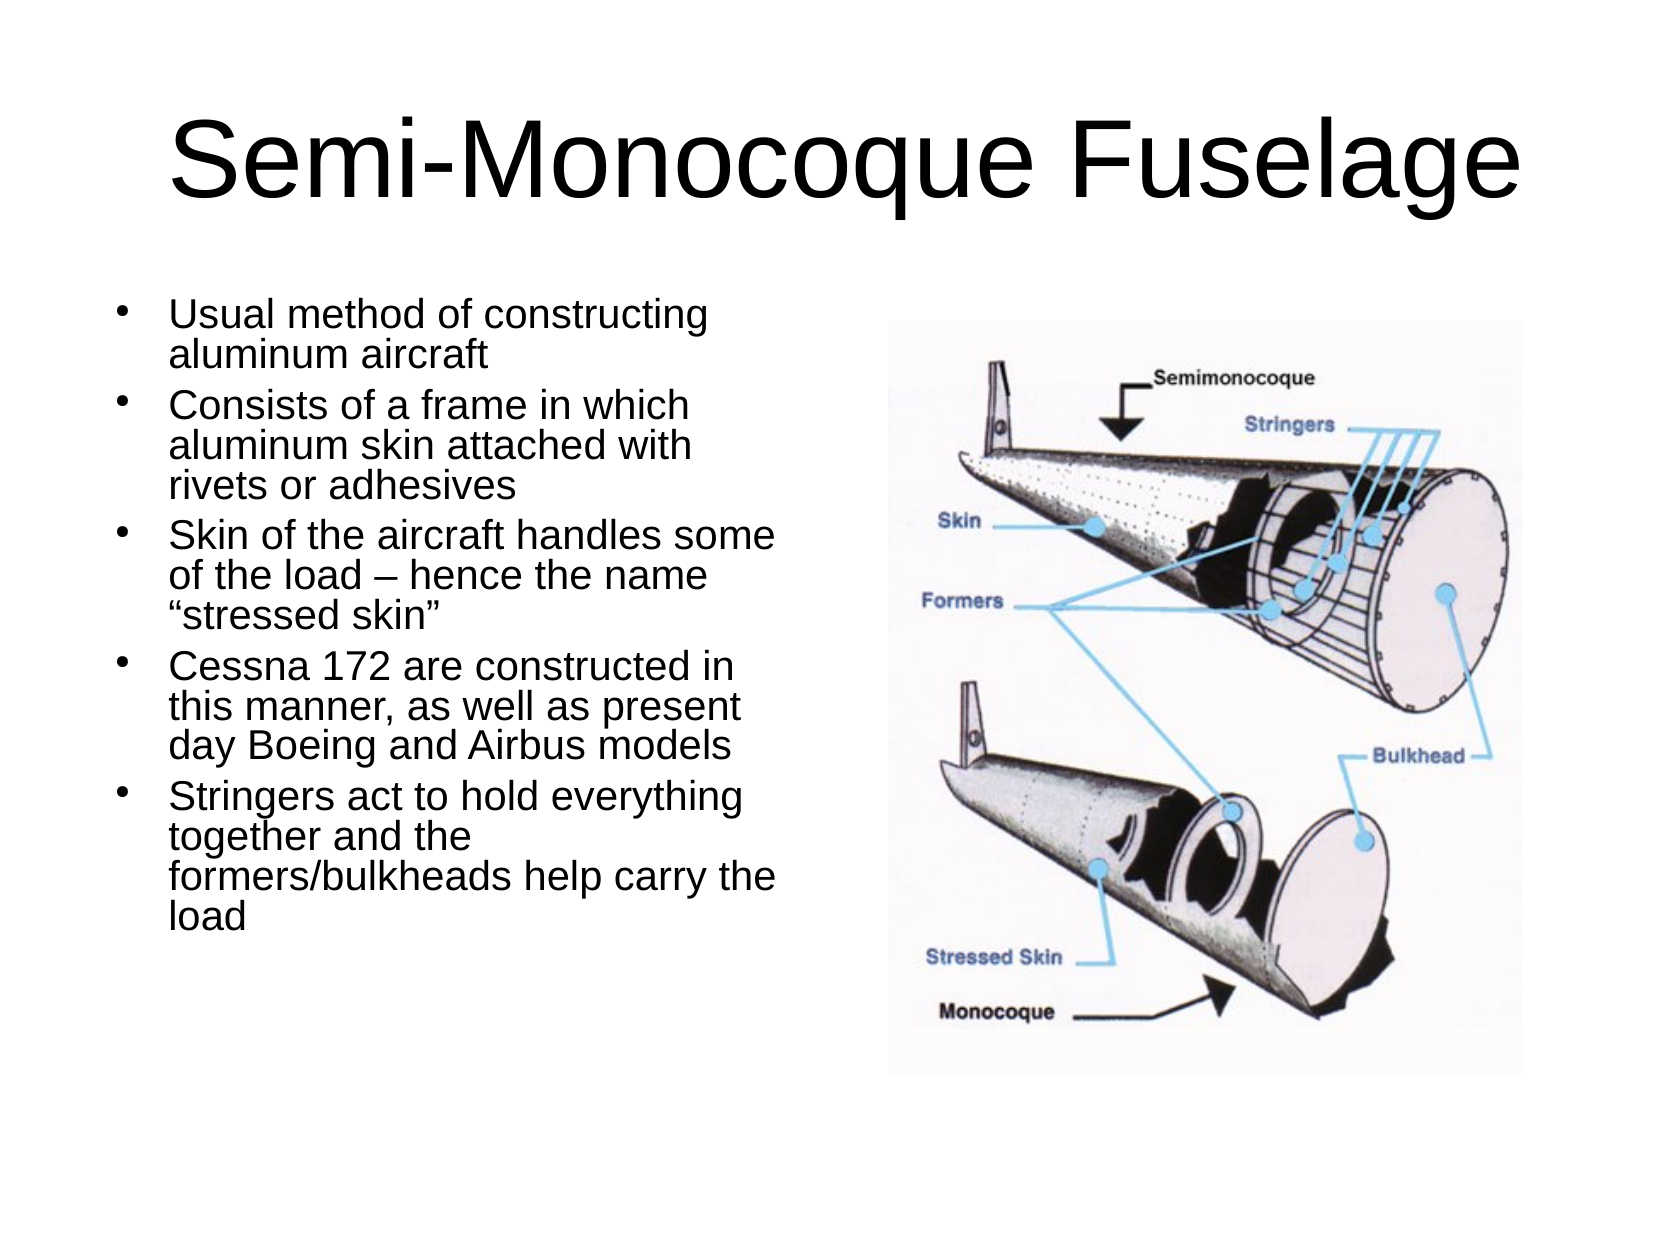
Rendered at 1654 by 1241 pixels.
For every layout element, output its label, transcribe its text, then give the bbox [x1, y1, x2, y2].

title Semi-Monocoque Fuselage [82, 0, 1571, 309]
list Usual method of constructing aluminum aircraft Consists of a frame in which aluminum skin attached with rivets or adhesives Skin of the aircraft handles some of the load – hence the name “stressed skin” Cessna 172 are constructed in this manner, as well as present day Boeing and Airbus models Stringers act to hold everything together and the formers/bulkheads help carry the load [82, 289, 813, 1184]
picture [888, 320, 1523, 1076]
